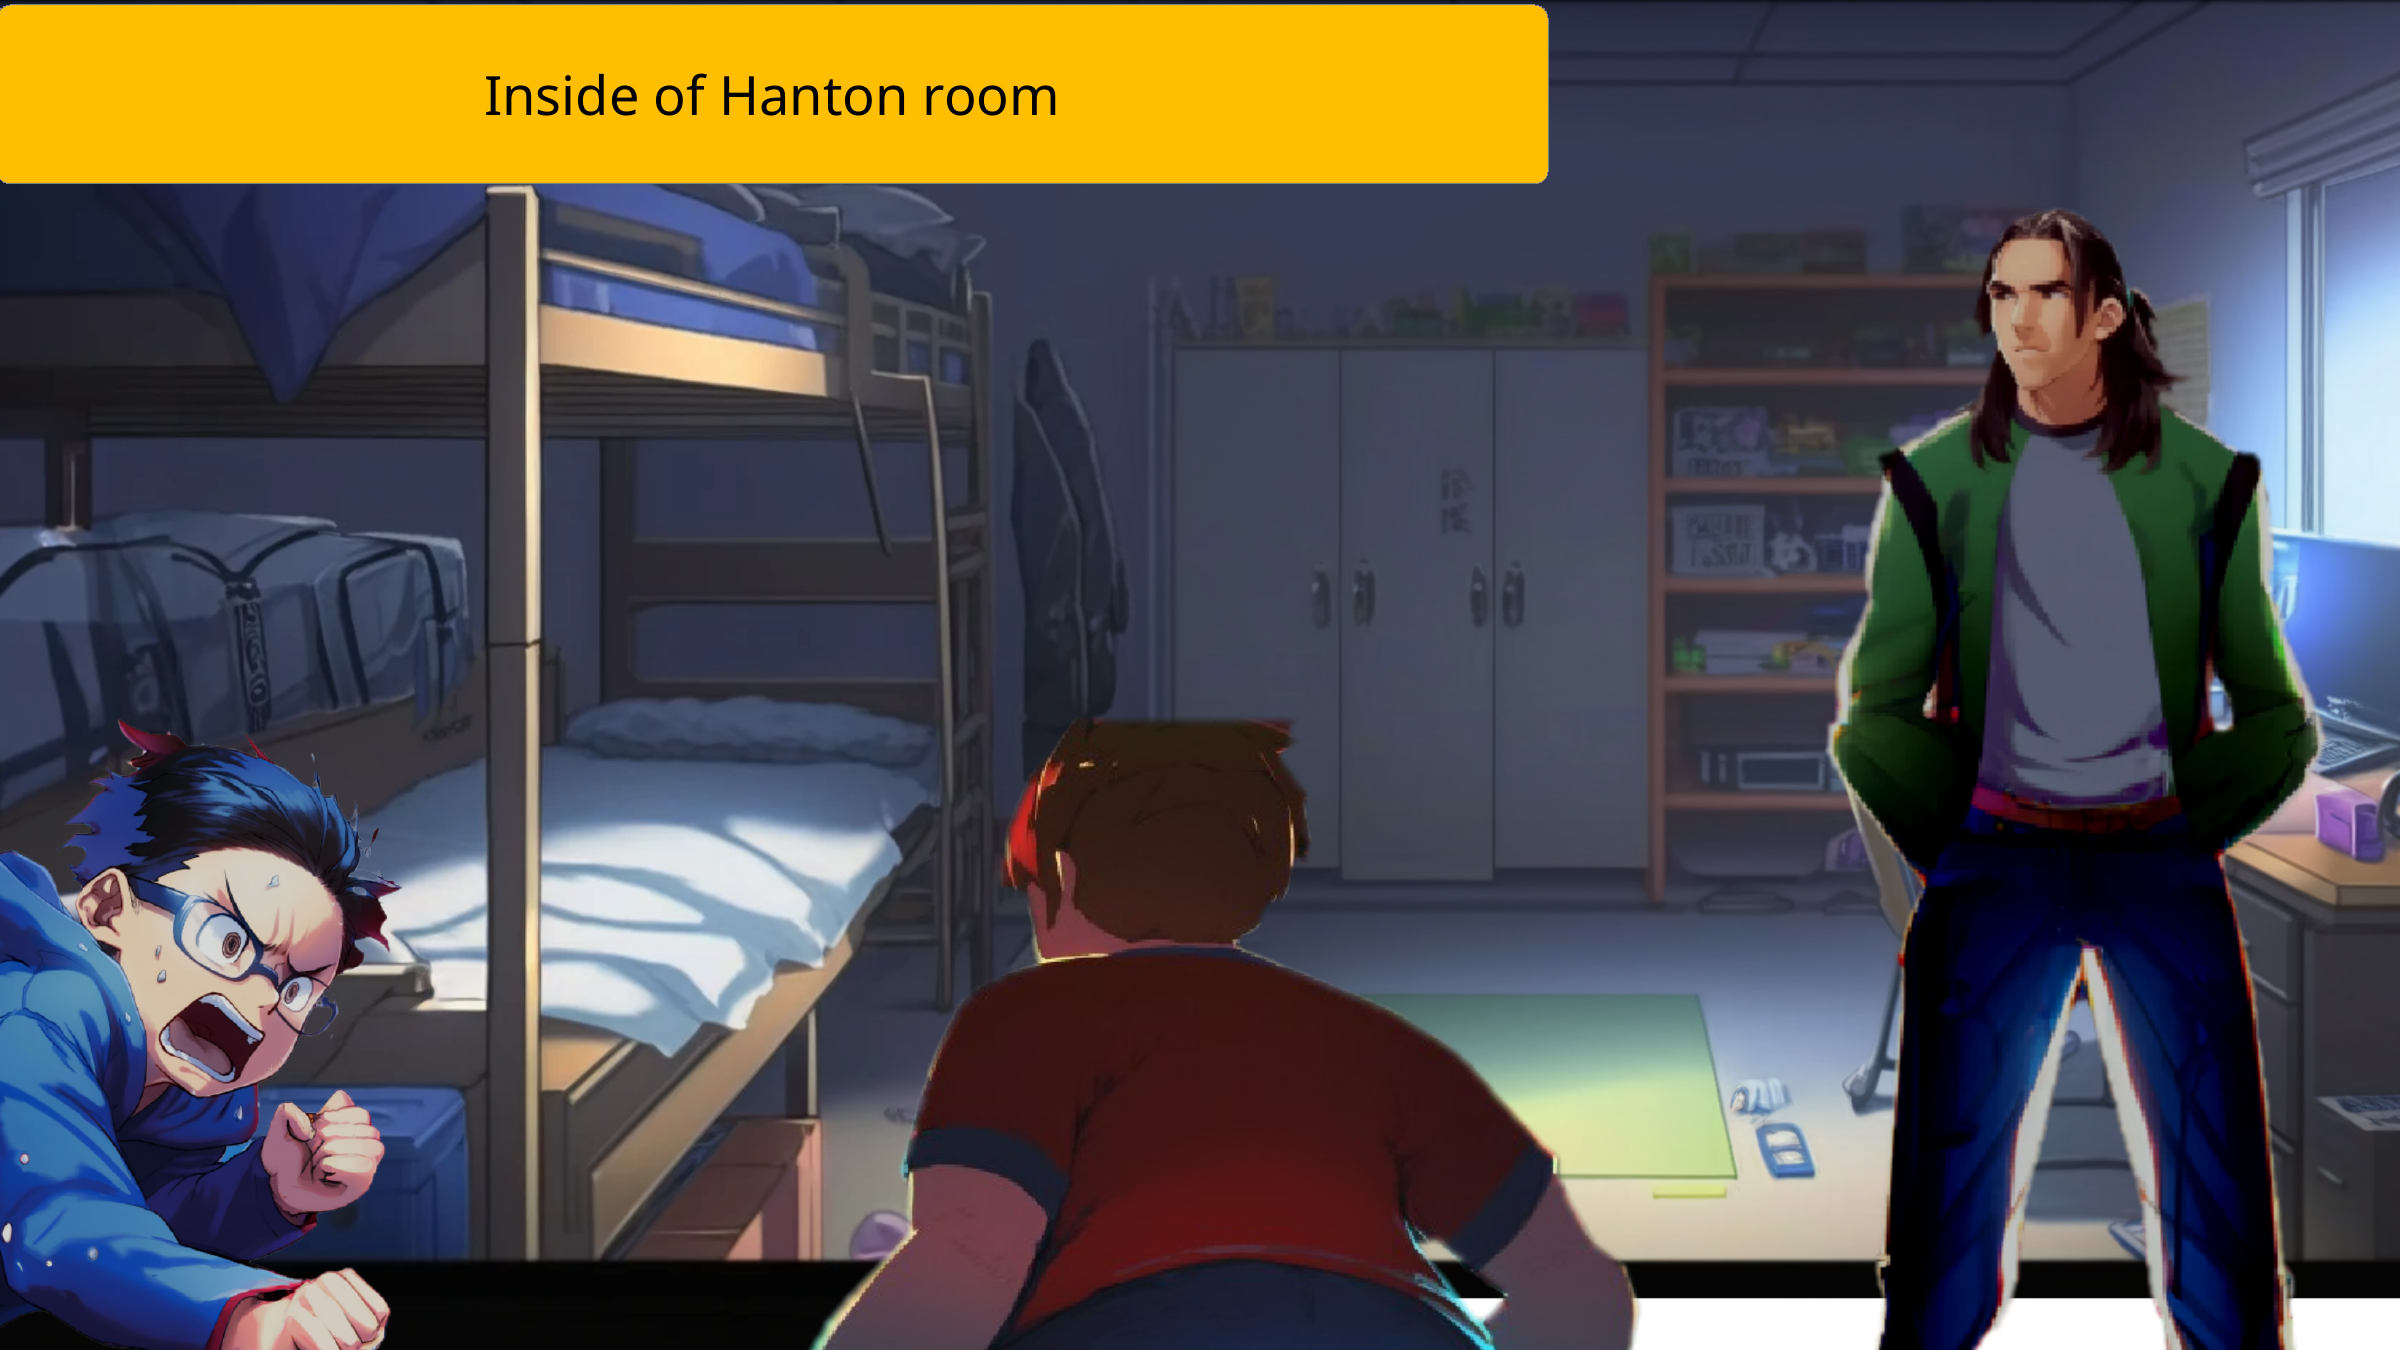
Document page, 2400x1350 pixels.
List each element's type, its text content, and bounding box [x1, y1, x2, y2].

picture [0, 0, 2400, 1350]
text_box Inside of Hanton room [0, 4, 1549, 184]
